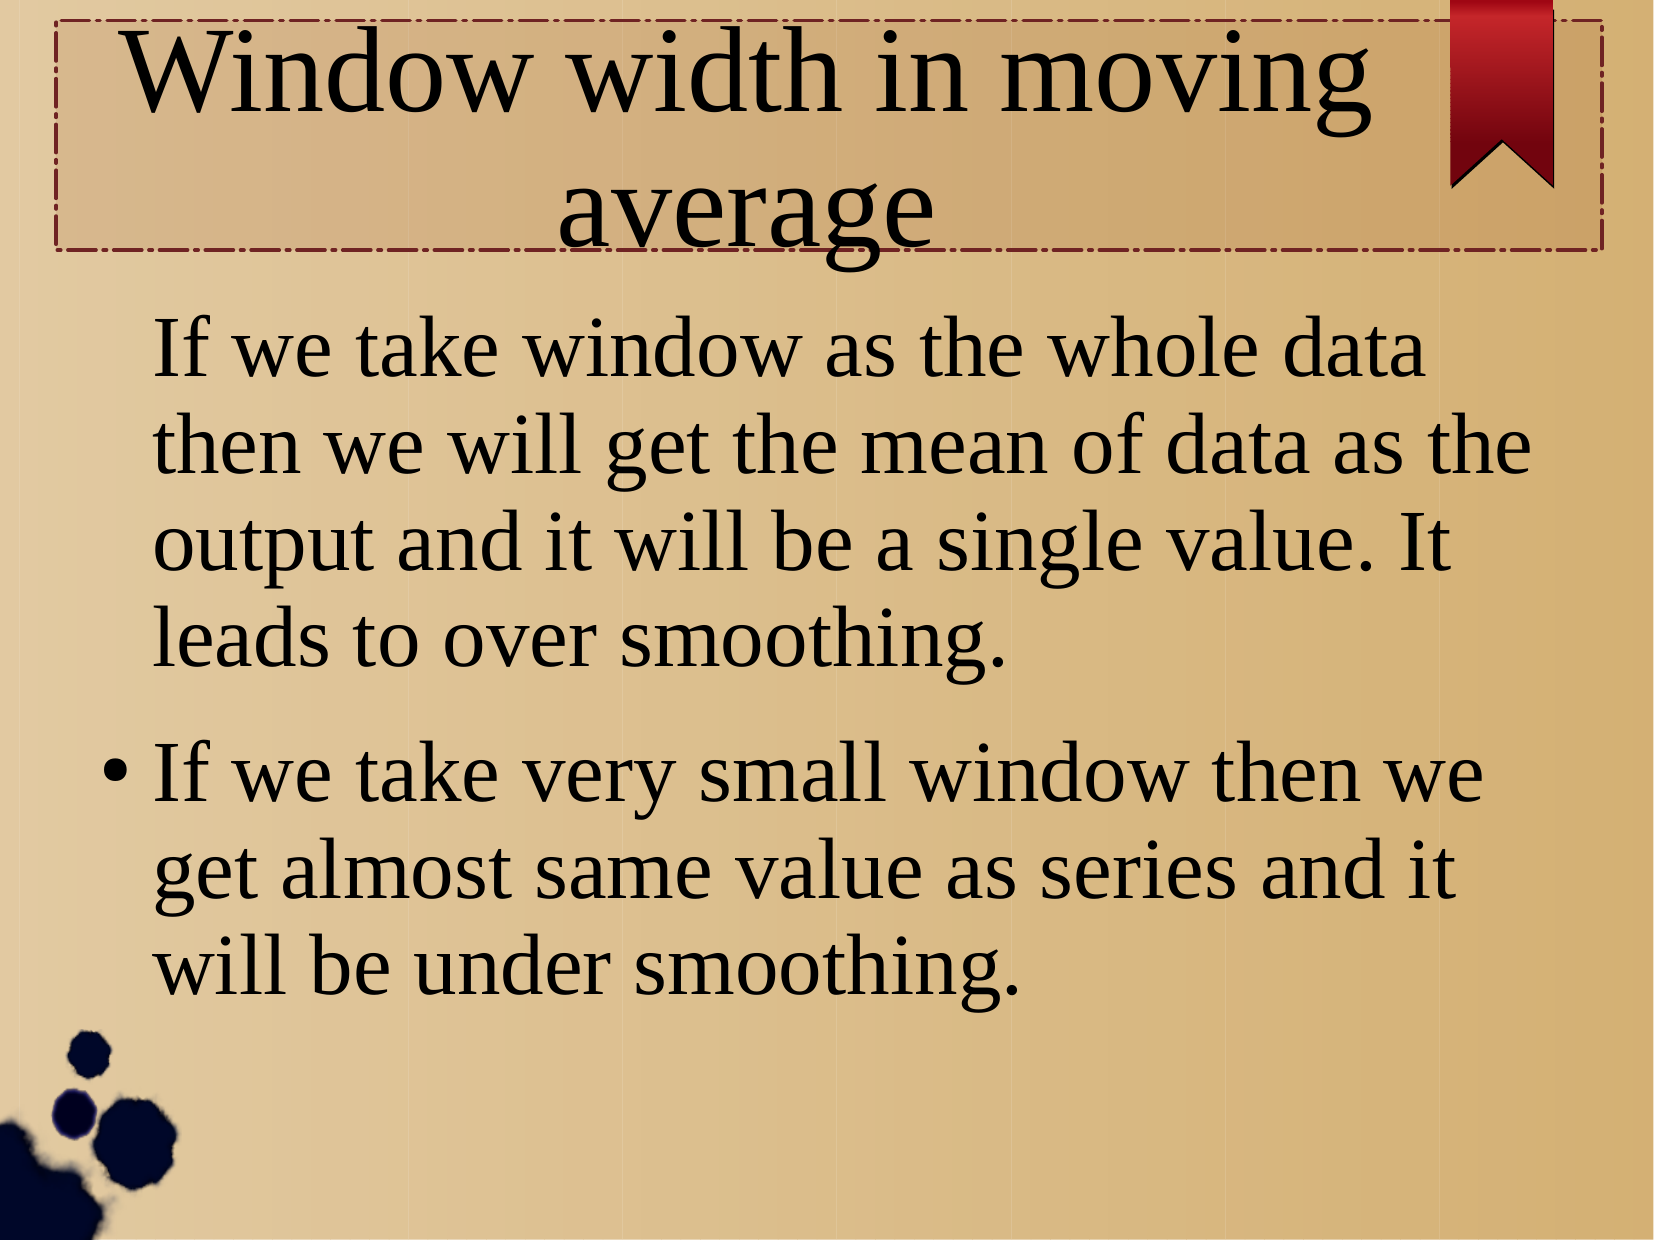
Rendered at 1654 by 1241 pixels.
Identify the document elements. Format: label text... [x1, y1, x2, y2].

list If we take window as the whole data then we will get the mean of data as the output and it will be a single value. It leads to over smoothing. If we take very small window then we get almost same value as series and it will be under smoothing. [82, 299, 1571, 1019]
title Window width in moving average [82, 2, 1412, 274]
